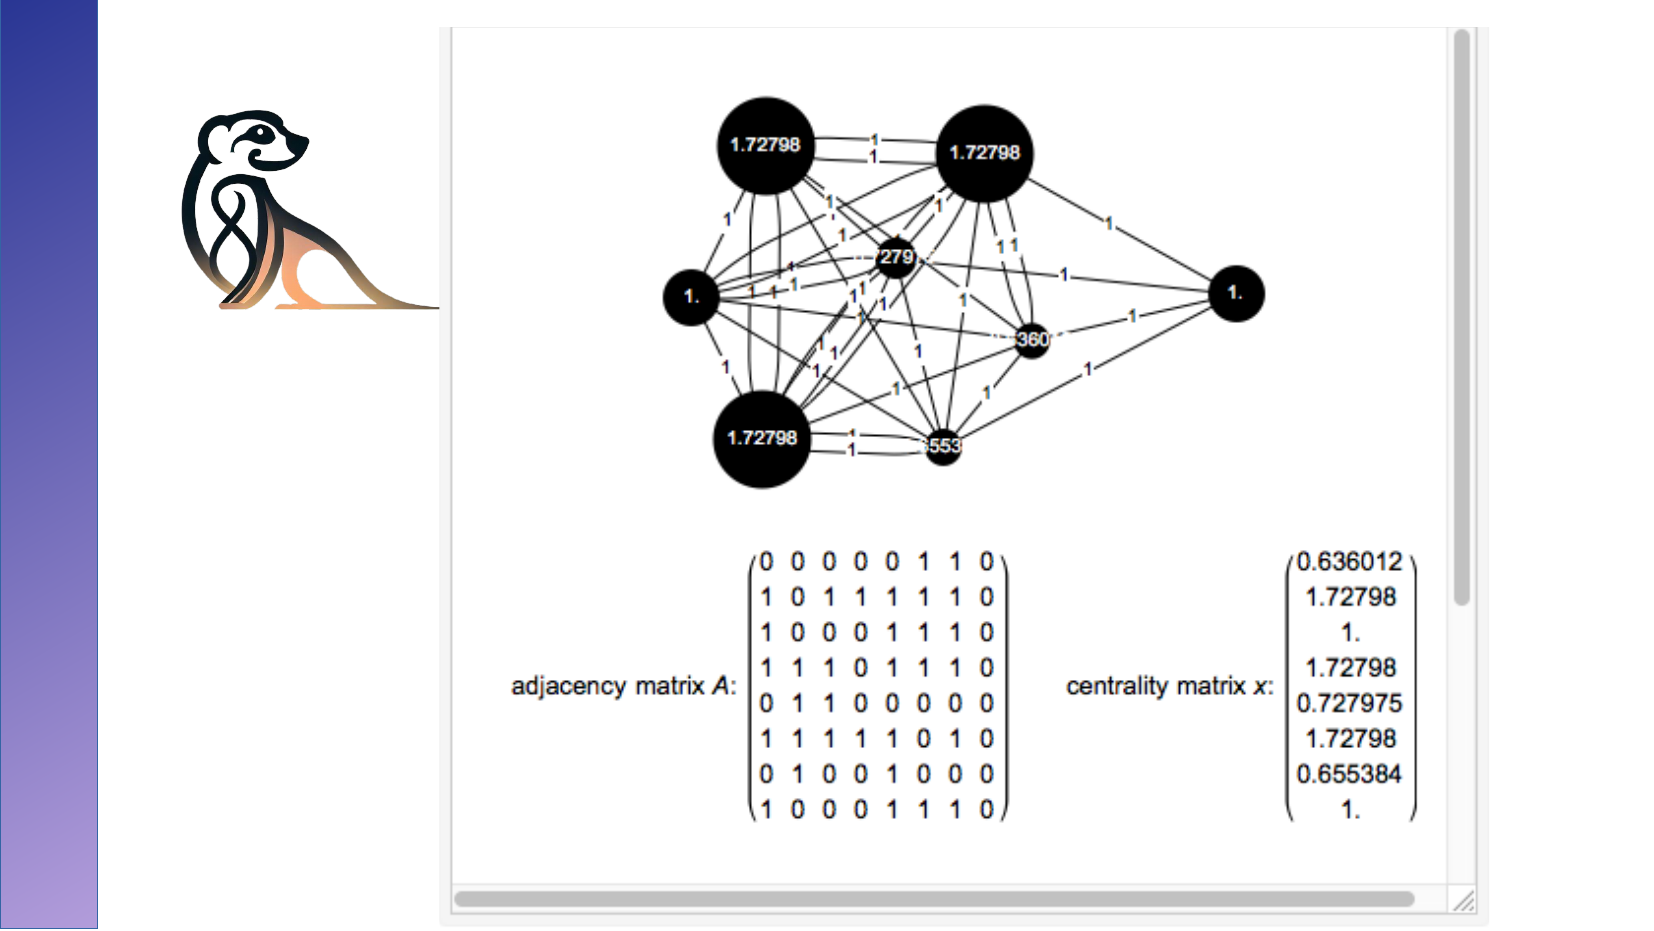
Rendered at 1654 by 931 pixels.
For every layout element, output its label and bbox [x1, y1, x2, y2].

text_box [0, 0, 98, 929]
picture [97, 0, 1490, 931]
